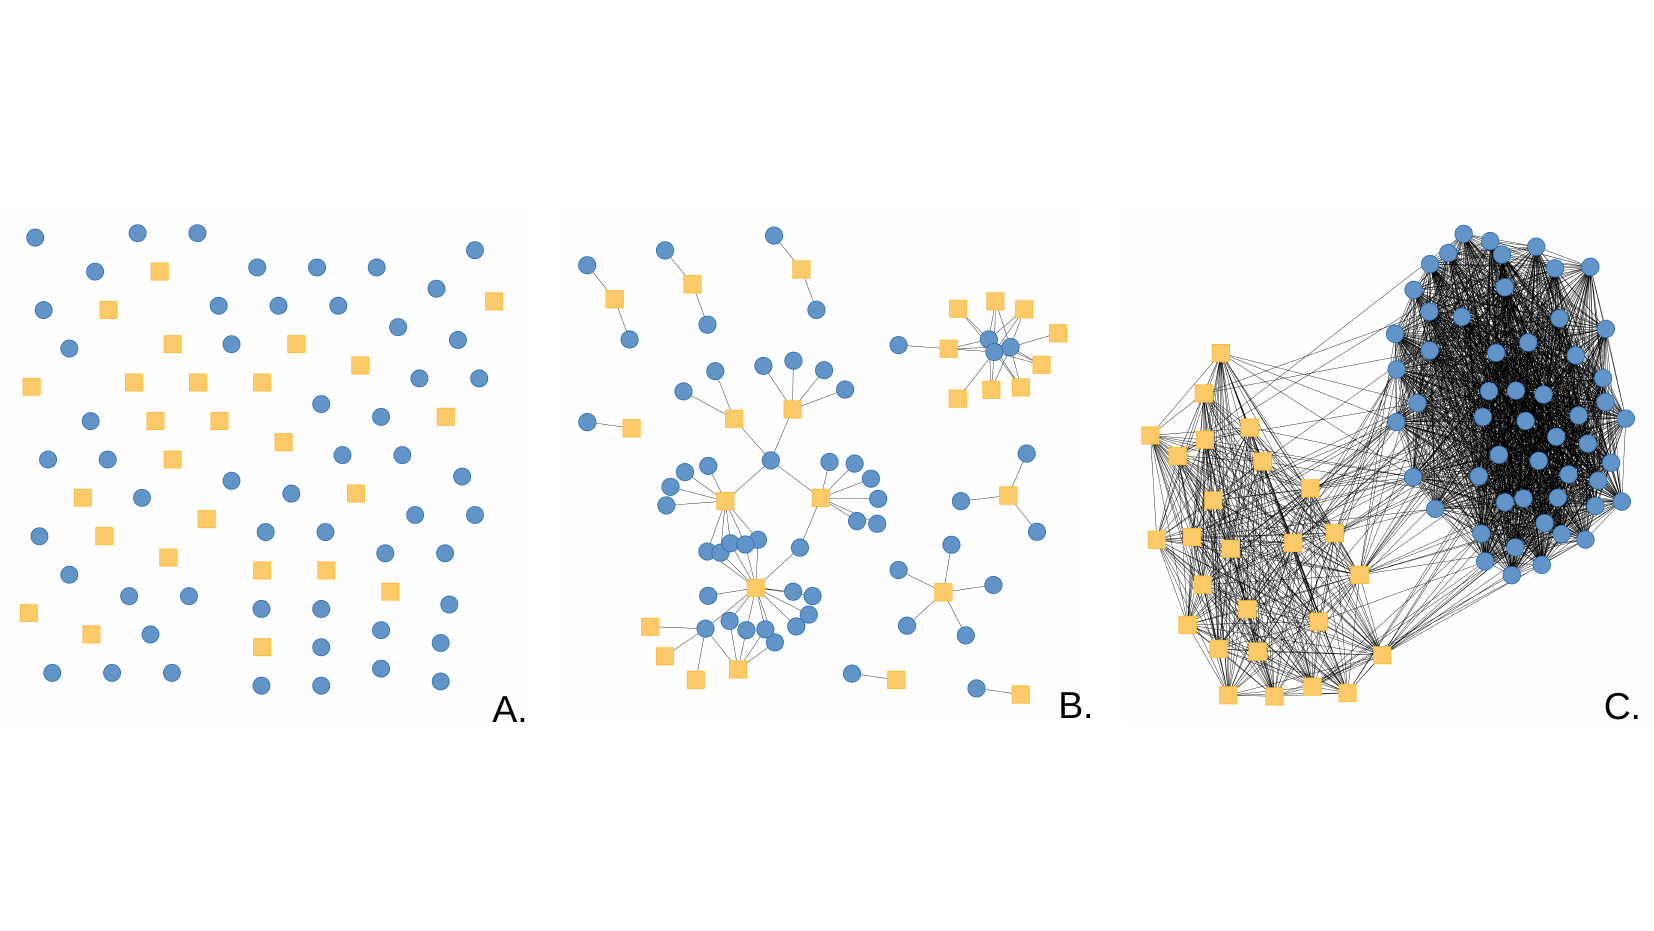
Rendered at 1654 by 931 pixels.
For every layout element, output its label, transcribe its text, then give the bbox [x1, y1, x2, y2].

text_box A. [477, 680, 543, 738]
picture [0, 205, 526, 725]
text_box B. [1043, 677, 1109, 735]
picture [1121, 205, 1654, 725]
text_box C. [1589, 678, 1654, 736]
picture [558, 207, 1084, 723]
